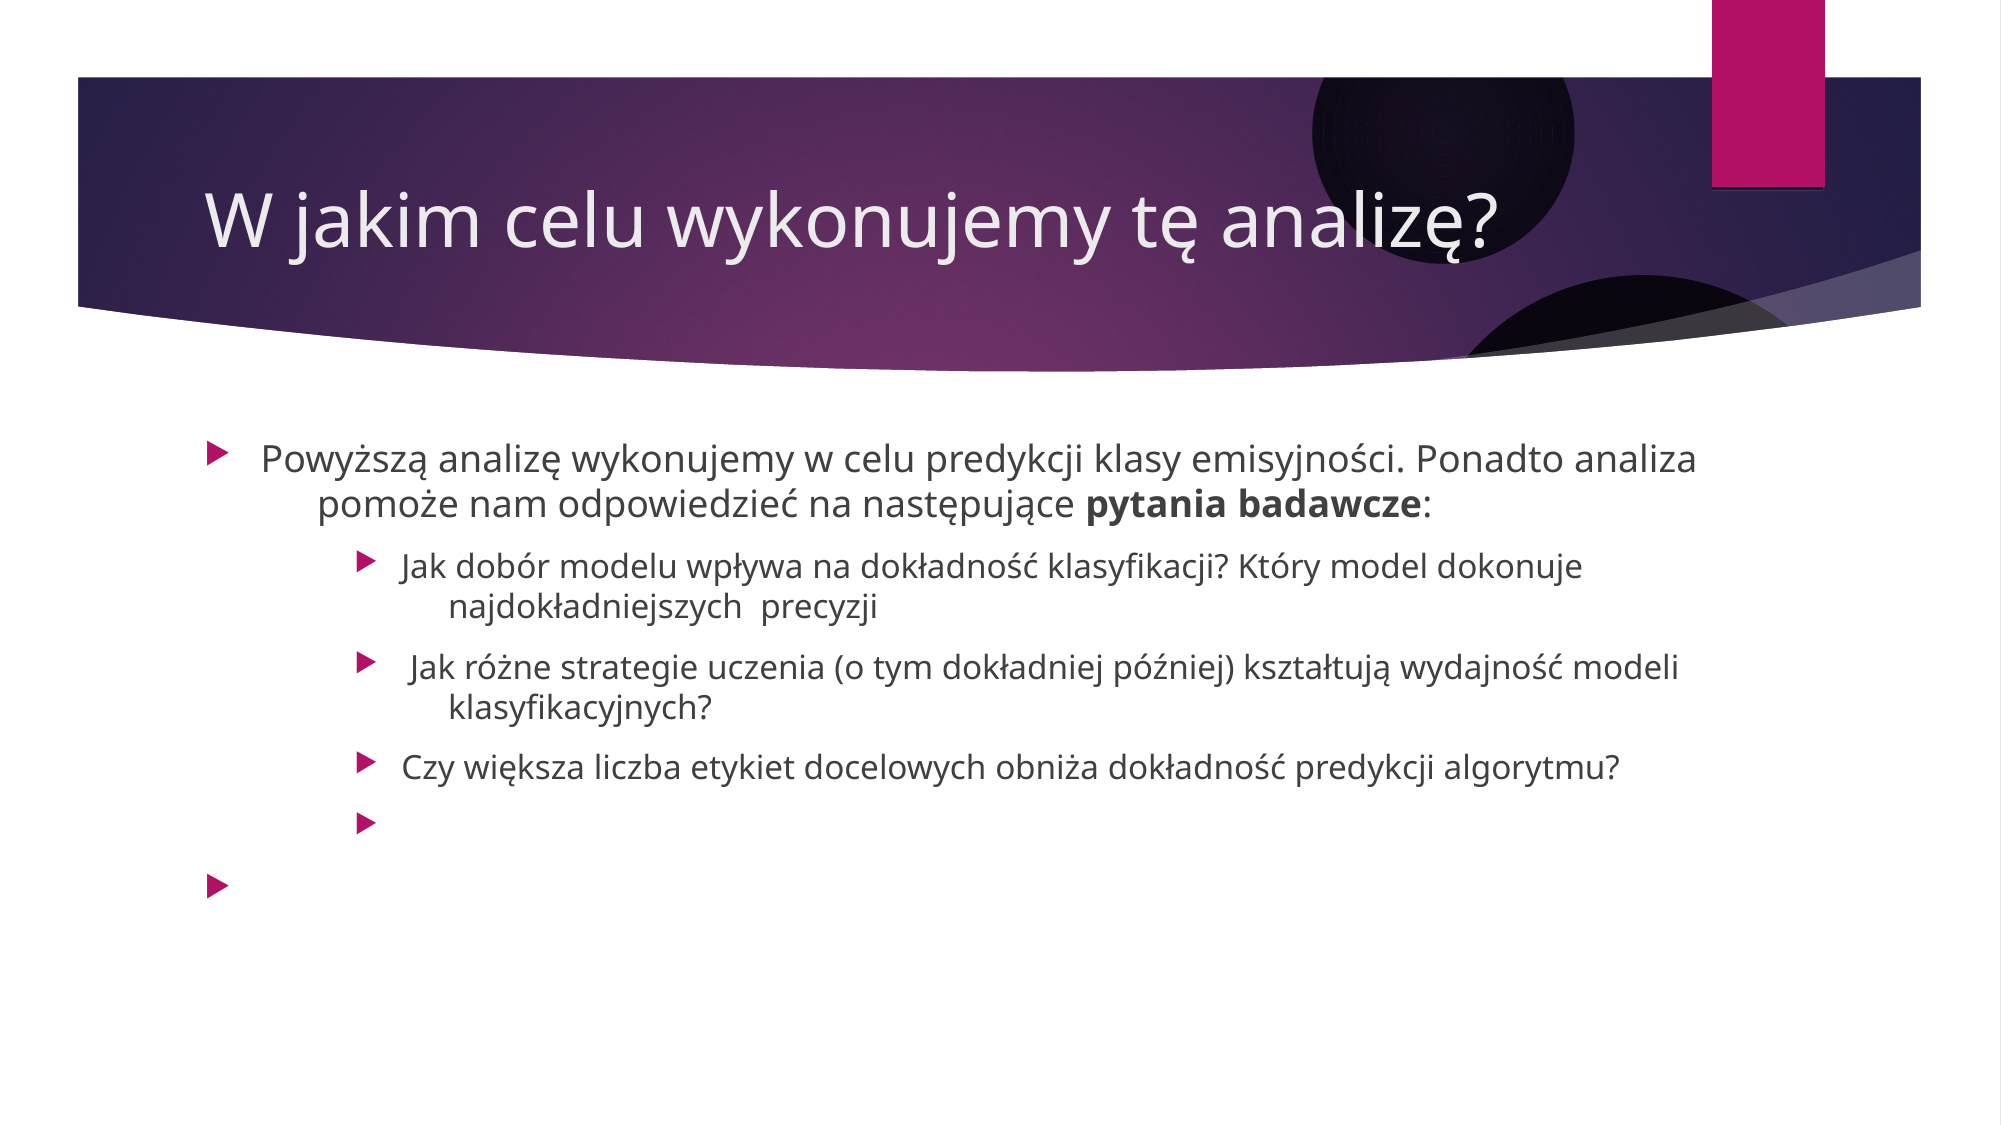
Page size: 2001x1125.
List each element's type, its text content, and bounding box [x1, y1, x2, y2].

title W jakim celu wykonujemy tę analizę? [189, 159, 1627, 276]
list Powyższą analizę wykonujemy w celu predykcji klasy emisyjności. Ponadto analiza pomoże nam odpowiedzieć na następujące pytania badawcze: Jak dobór modelu wpływa na dokładność klasyfikacji? Który model dokonuje najdokładniejszych precyzji Jak różne strategie uczenia (o tym dokładniej później) kształtują wydajność modeli klasyfikacyjnych? Czy większa liczba etykiet docelowych obniża dokładność predykcji algorytmu? [189, 427, 1819, 838]
